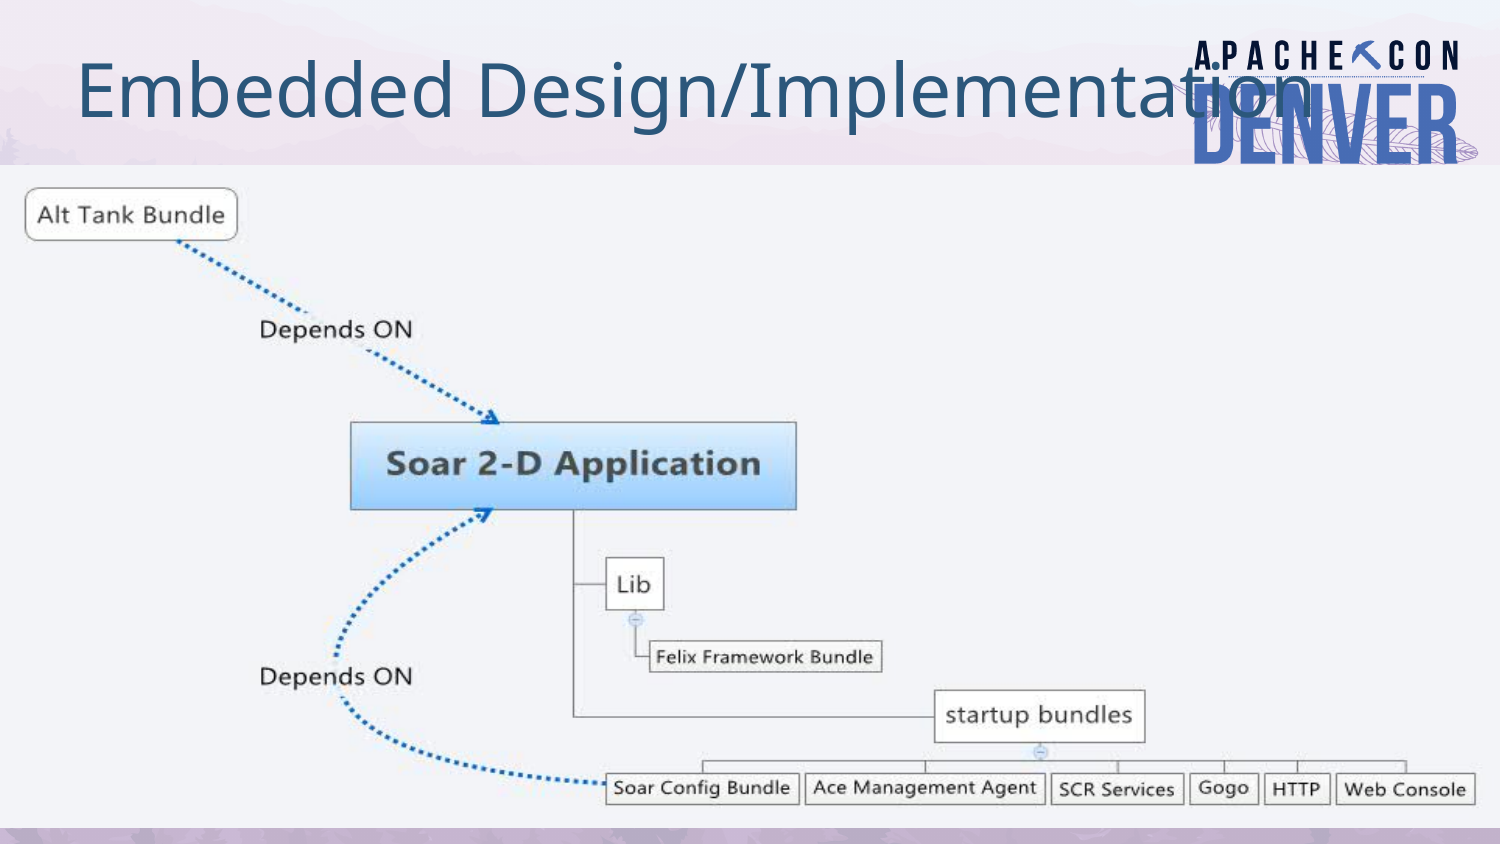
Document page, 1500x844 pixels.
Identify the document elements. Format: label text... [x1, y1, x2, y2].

text_box Embedded Design/Implementation [60, 35, 1486, 136]
picture [0, 0, 1500, 844]
